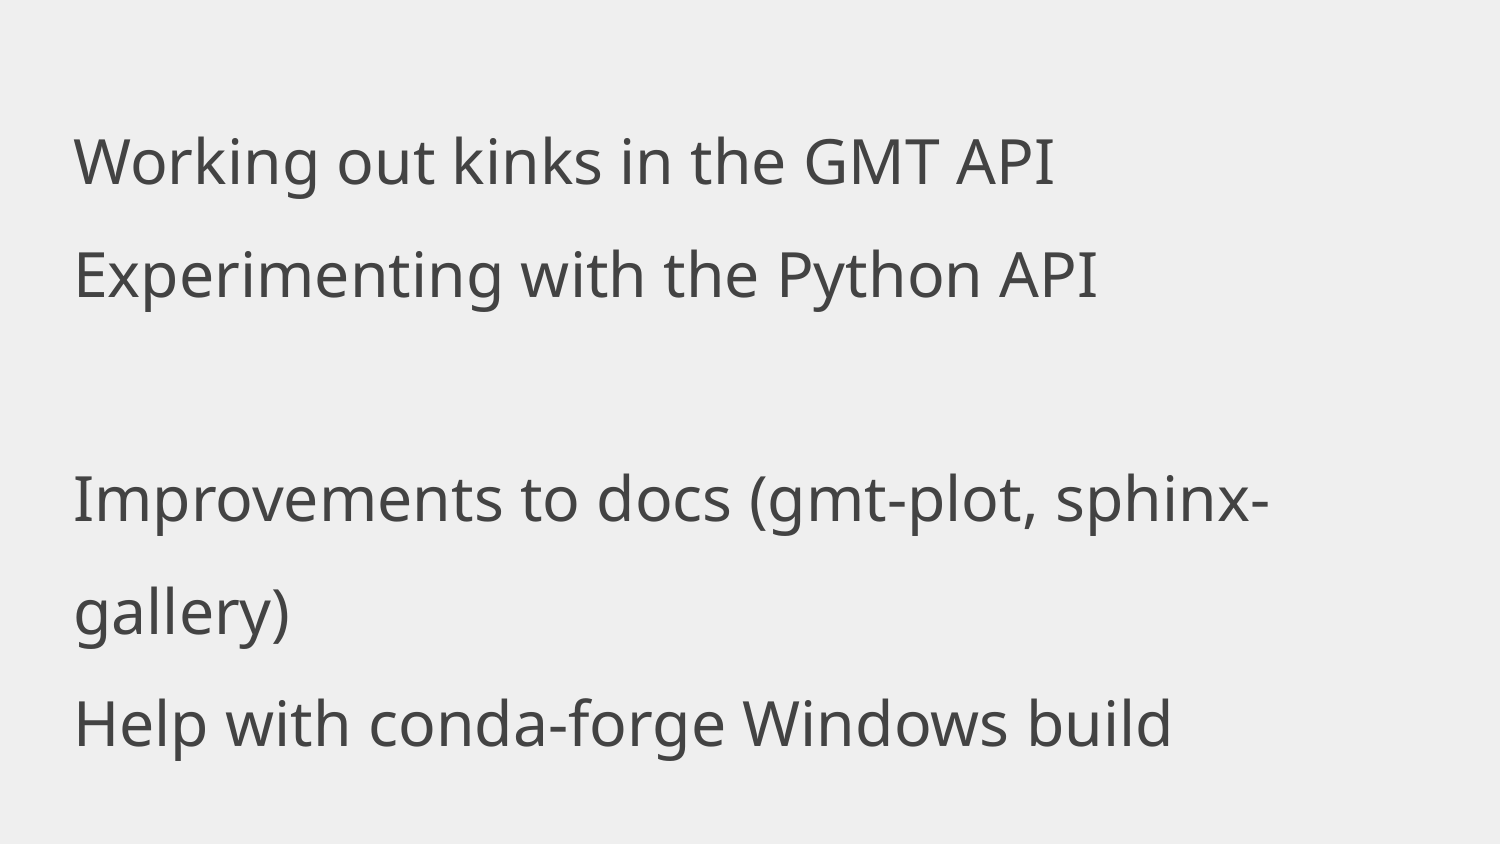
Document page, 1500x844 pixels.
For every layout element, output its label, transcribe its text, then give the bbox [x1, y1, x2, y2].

title Working out kinks in the GMT API Experimenting with the Python API Improvements to docs (gmt-plot, sphinx-gallery) Help with conda-forge Windows build [58, 60, 1405, 784]
